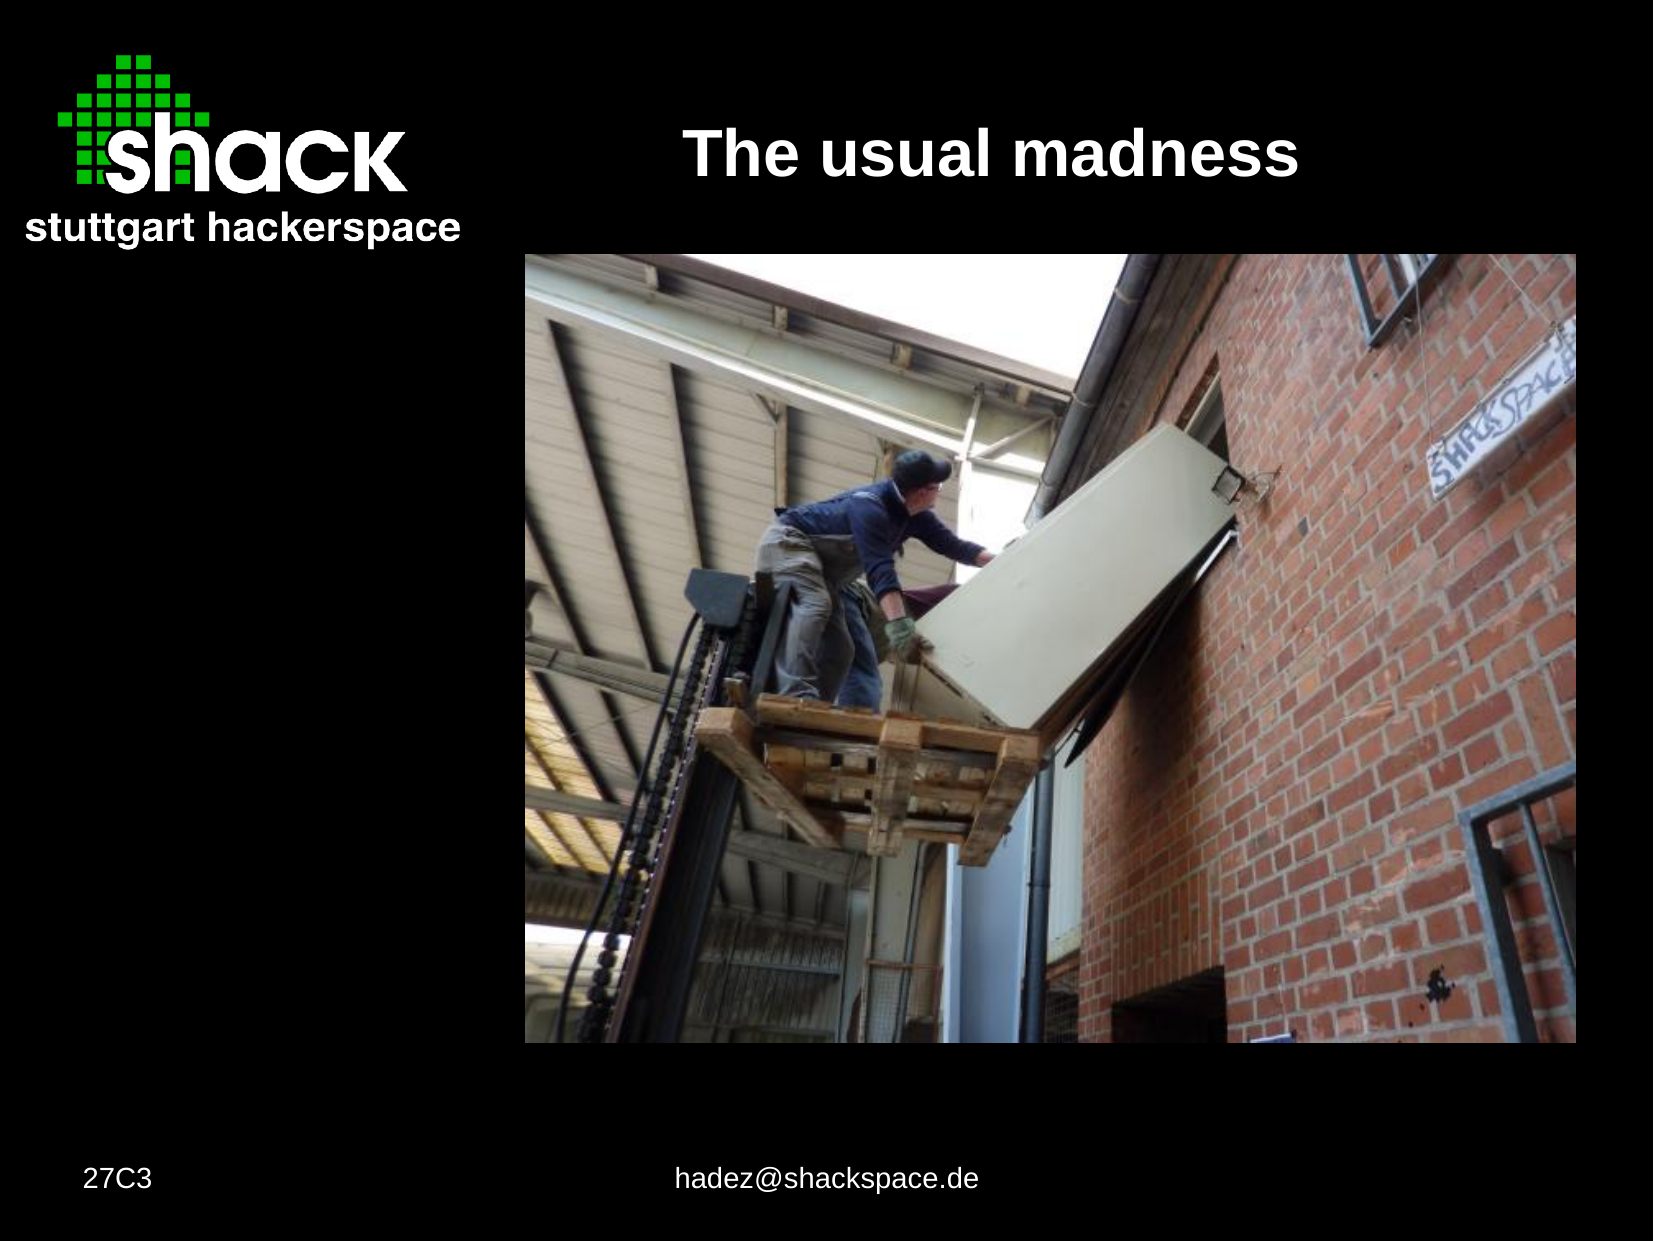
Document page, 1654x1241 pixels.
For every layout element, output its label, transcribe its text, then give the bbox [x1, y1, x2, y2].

title The usual madness [412, 49, 1571, 257]
picture [525, 254, 1576, 1043]
picture [8, 47, 477, 257]
